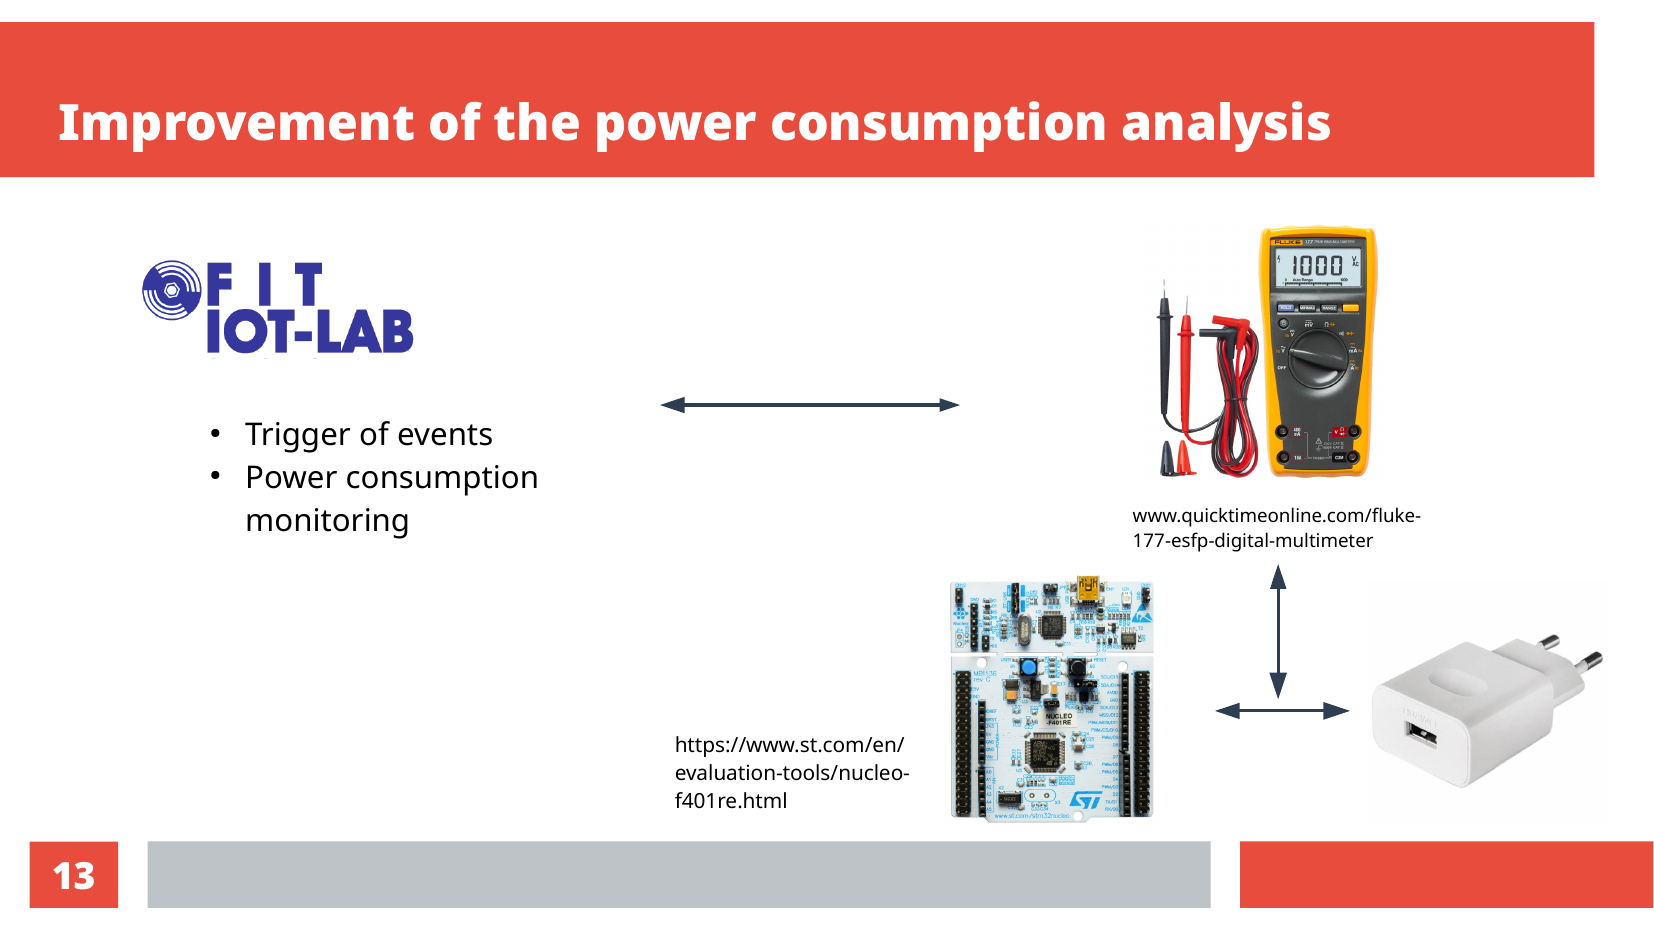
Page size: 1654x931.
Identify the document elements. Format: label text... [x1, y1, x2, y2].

title Improvement of the power consumption analysis [59, 44, 1595, 156]
text_box Trigger of events Power consumption monitoring [195, 405, 601, 565]
picture [1138, 222, 1396, 481]
picture [1365, 582, 1608, 826]
picture [945, 570, 1159, 826]
text_box https://www.st.com/en/evaluation-tools/nucleo-f401re.html [660, 722, 946, 811]
text_box www.quicktimeonline.com/fluke-177-esfp-digital-multimeter [1117, 495, 1471, 559]
picture [135, 254, 421, 359]
